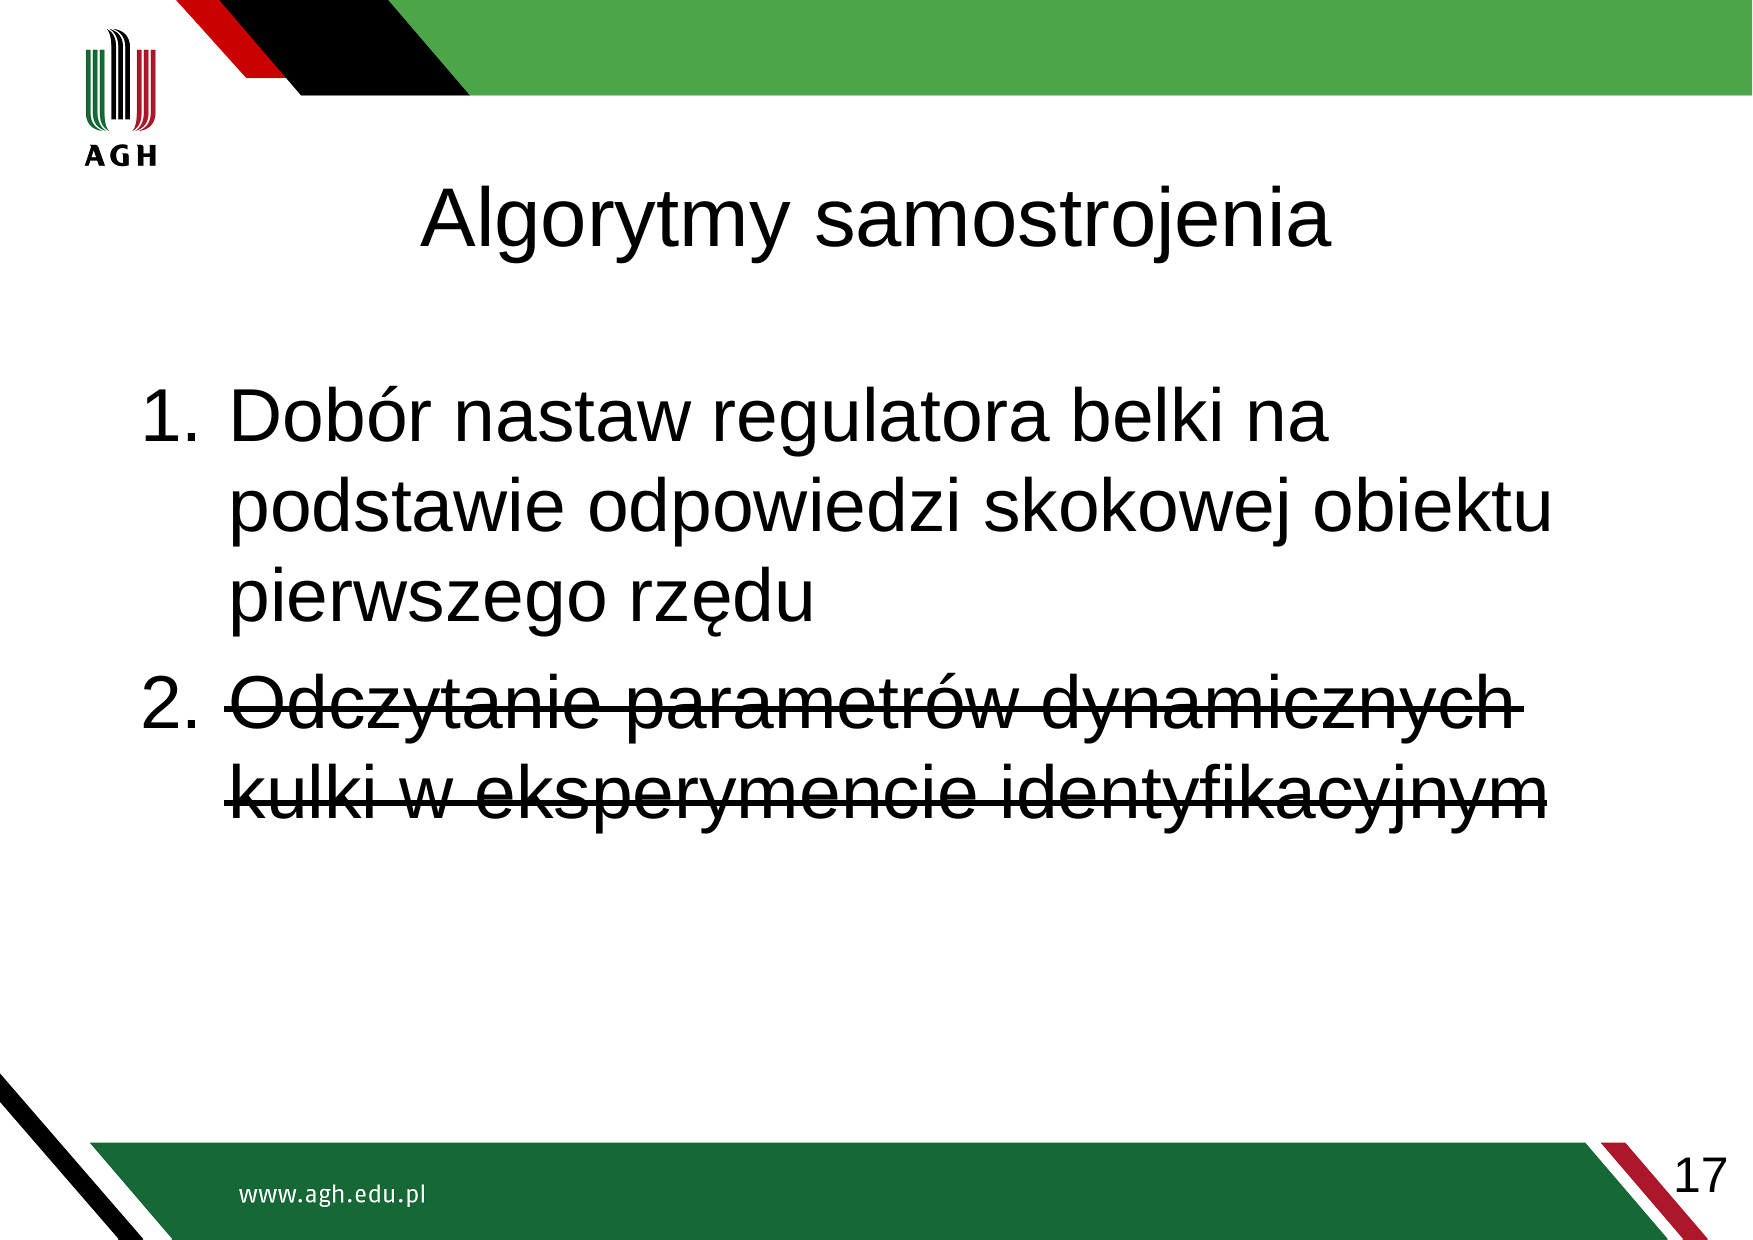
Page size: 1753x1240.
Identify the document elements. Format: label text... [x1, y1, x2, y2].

picture [0, 0, 1753, 1240]
list Dobór nastaw regulatora belki na podstawie odpowiedzi skokowej obiektu pierwszego rzędu Odczytanie parametrów dynamicznych kulki w eksperymencie identyfikacyjnym [131, 358, 1622, 1103]
title Algorytmy samostrojenia [131, 110, 1622, 317]
